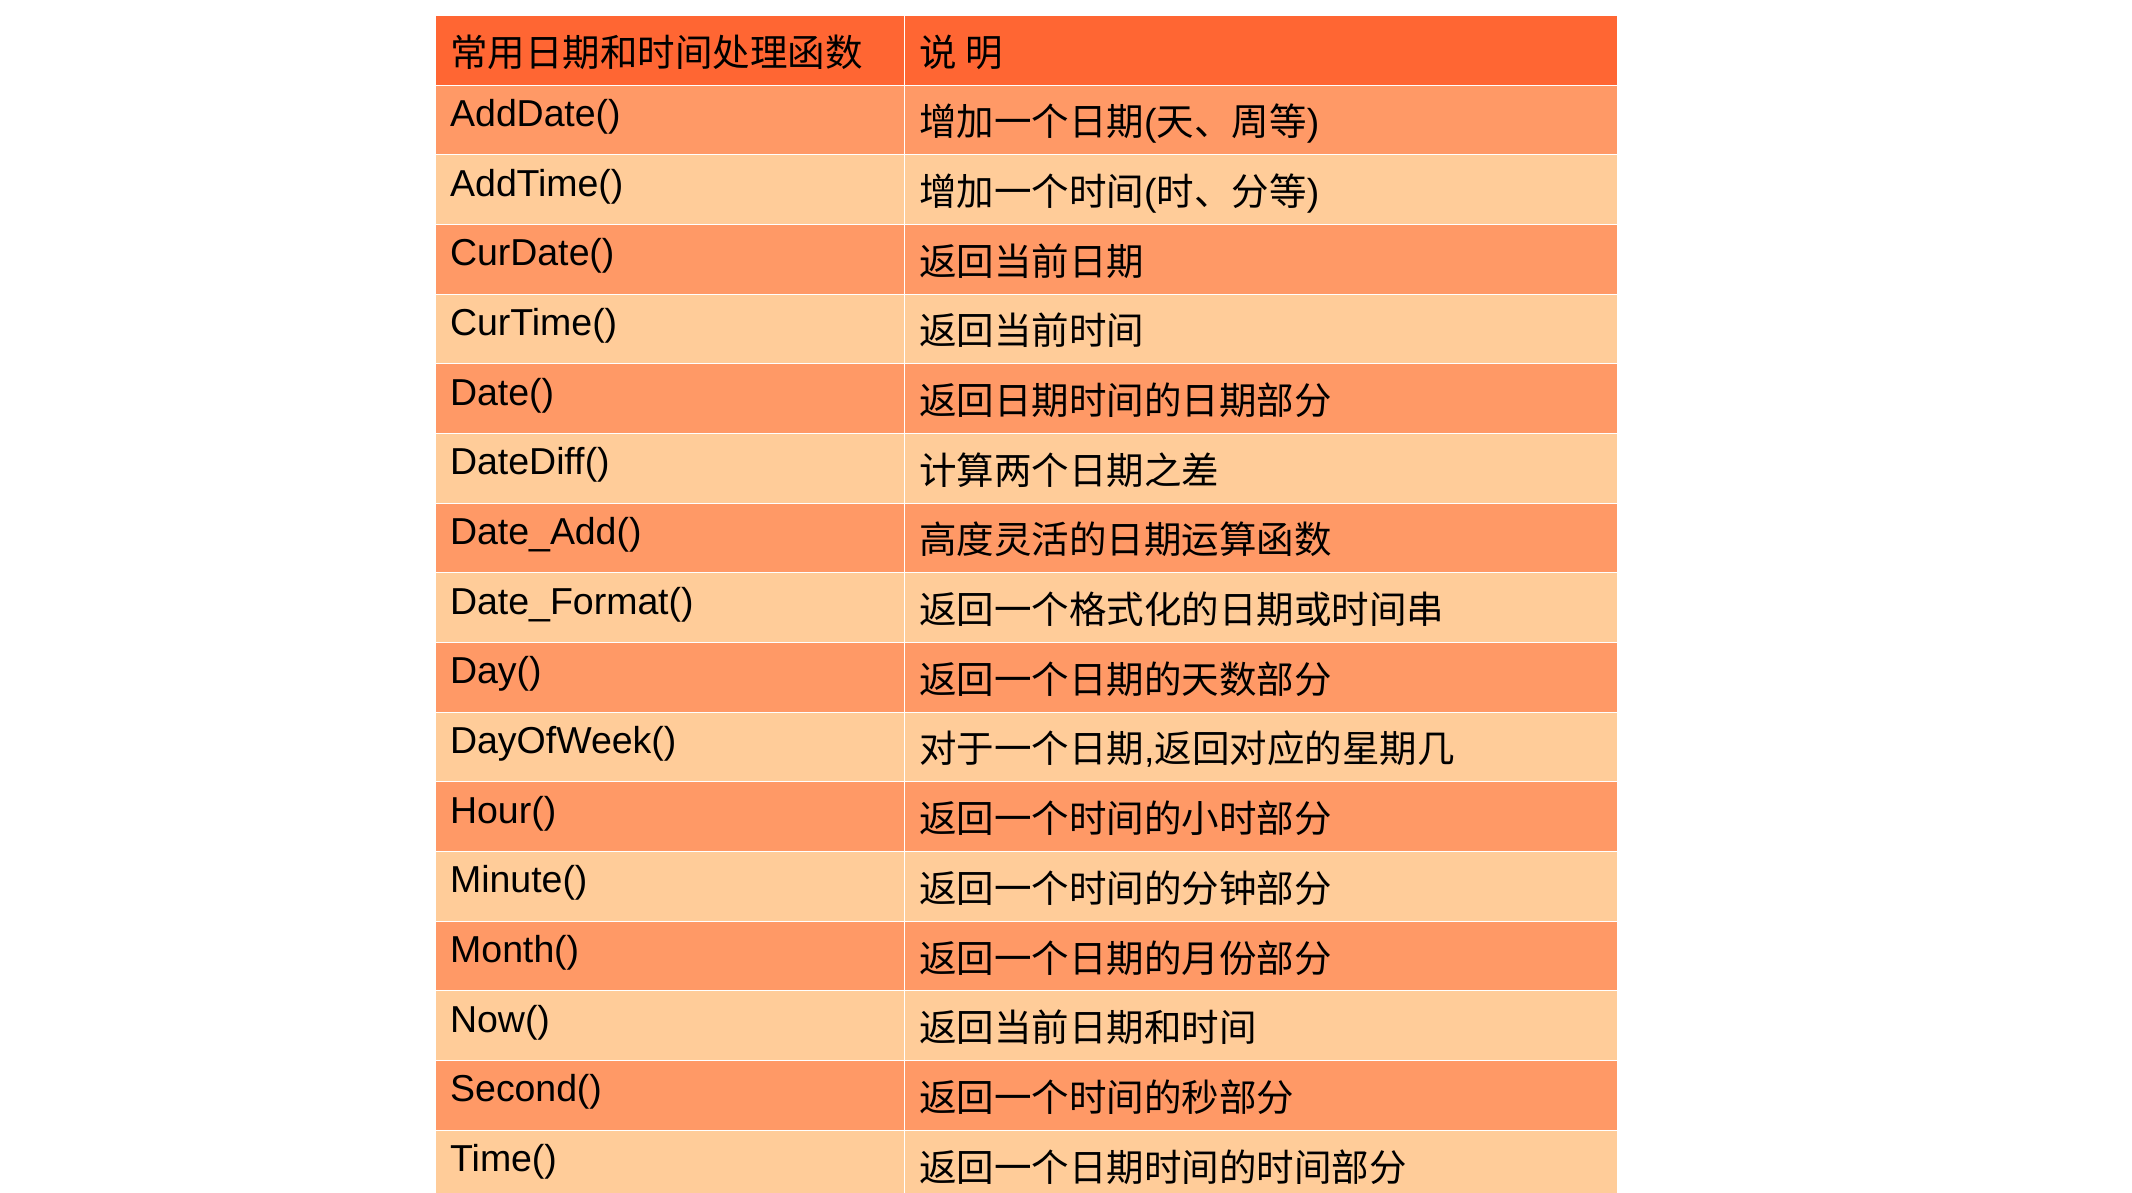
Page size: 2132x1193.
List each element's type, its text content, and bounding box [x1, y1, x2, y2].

table_cell 返回当前日期和时间 [905, 991, 1617, 1060]
table_cell Month() [436, 922, 904, 990]
table_cell Second() [436, 1061, 904, 1130]
table_cell Now() [436, 991, 904, 1060]
table_header 说 明 [905, 16, 1617, 85]
table_cell 返回当前日期 [905, 225, 1617, 294]
table_cell DateDiff() [436, 434, 904, 503]
table_cell 计算两个日期之差 [905, 434, 1617, 503]
table_cell 返回一个时间的秒部分 [905, 1061, 1617, 1130]
table_cell 增加一个时间(时、分等) [905, 155, 1617, 224]
table_cell AddTime() [436, 155, 904, 224]
table_cell 对于一个日期,返回对应的星期几 [905, 713, 1617, 781]
table_cell 返回一个格式化的日期或时间串 [905, 573, 1617, 642]
table_cell Minute() [436, 852, 904, 921]
table_cell Time() [436, 1131, 904, 1193]
table_cell 返回一个时间的小时部分 [905, 782, 1617, 851]
table_cell CurDate() [436, 225, 904, 294]
table_cell 返回一个日期的天数部分 [905, 643, 1617, 712]
table_cell 返回一个时间的分钟部分 [905, 852, 1617, 921]
table_cell 返回日期时间的日期部分 [905, 364, 1617, 433]
table_cell 返回一个日期的月份部分 [905, 922, 1617, 990]
table_cell Day() [436, 643, 904, 712]
table_cell 返回一个日期时间的时间部分 [905, 1131, 1617, 1193]
table_cell DayOfWeek() [436, 713, 904, 781]
table_cell 增加一个日期(天、周等) [905, 86, 1617, 154]
picture [0, 0, 2132, 1193]
table_cell Date() [436, 364, 904, 433]
table_cell Date_Add() [436, 504, 904, 572]
table_cell 返回当前时间 [905, 295, 1617, 363]
table_cell Hour() [436, 782, 904, 851]
table_header 常用日期和时间处理函数 [436, 16, 904, 85]
table_cell CurTime() [436, 295, 904, 363]
table_cell 高度灵活的日期运算函数 [905, 504, 1617, 572]
table_cell AddDate() [436, 86, 904, 154]
table_cell Date_Format() [436, 573, 904, 642]
